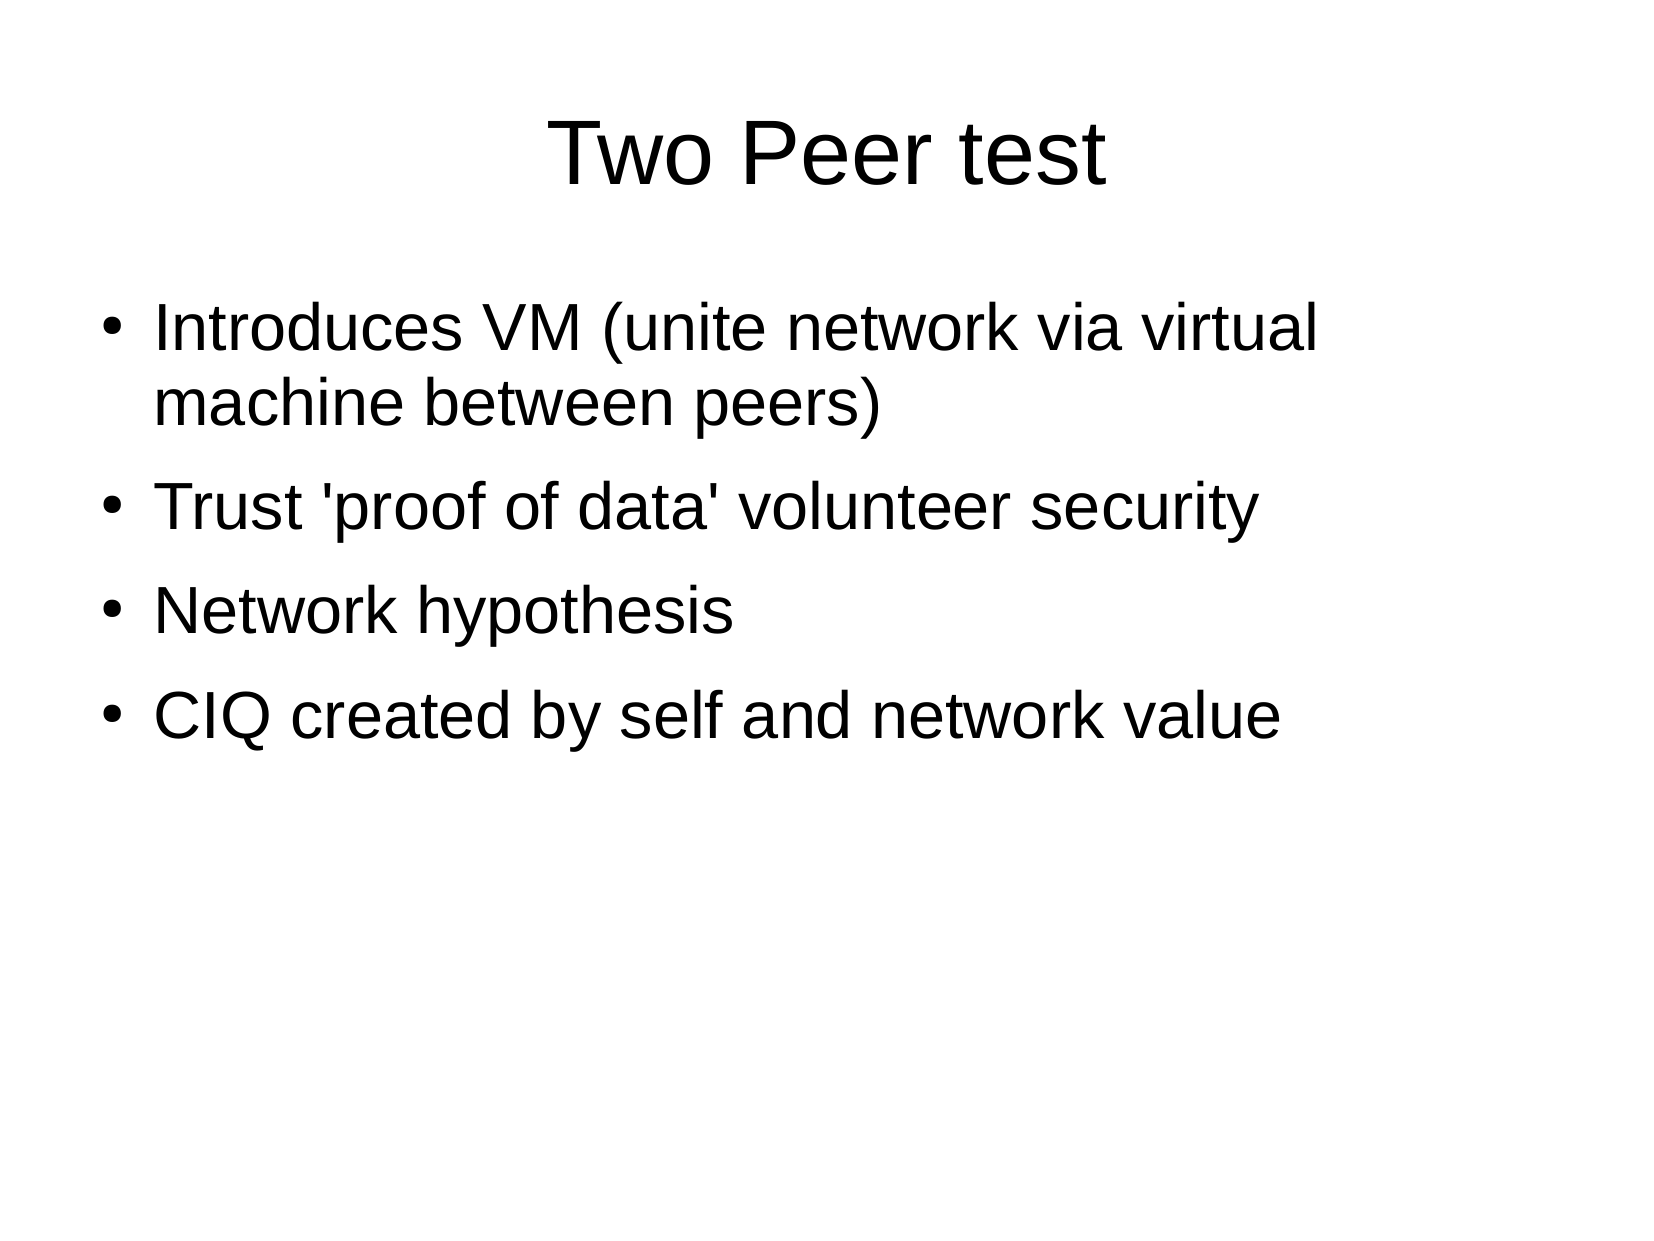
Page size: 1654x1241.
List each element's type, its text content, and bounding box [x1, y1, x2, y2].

title Two Peer test [82, 49, 1571, 257]
list Introduces VM (unite network via virtual machine between peers) Trust 'proof of data' volunteer security Network hypothesis CIQ created by self and network value [82, 290, 1571, 1010]
